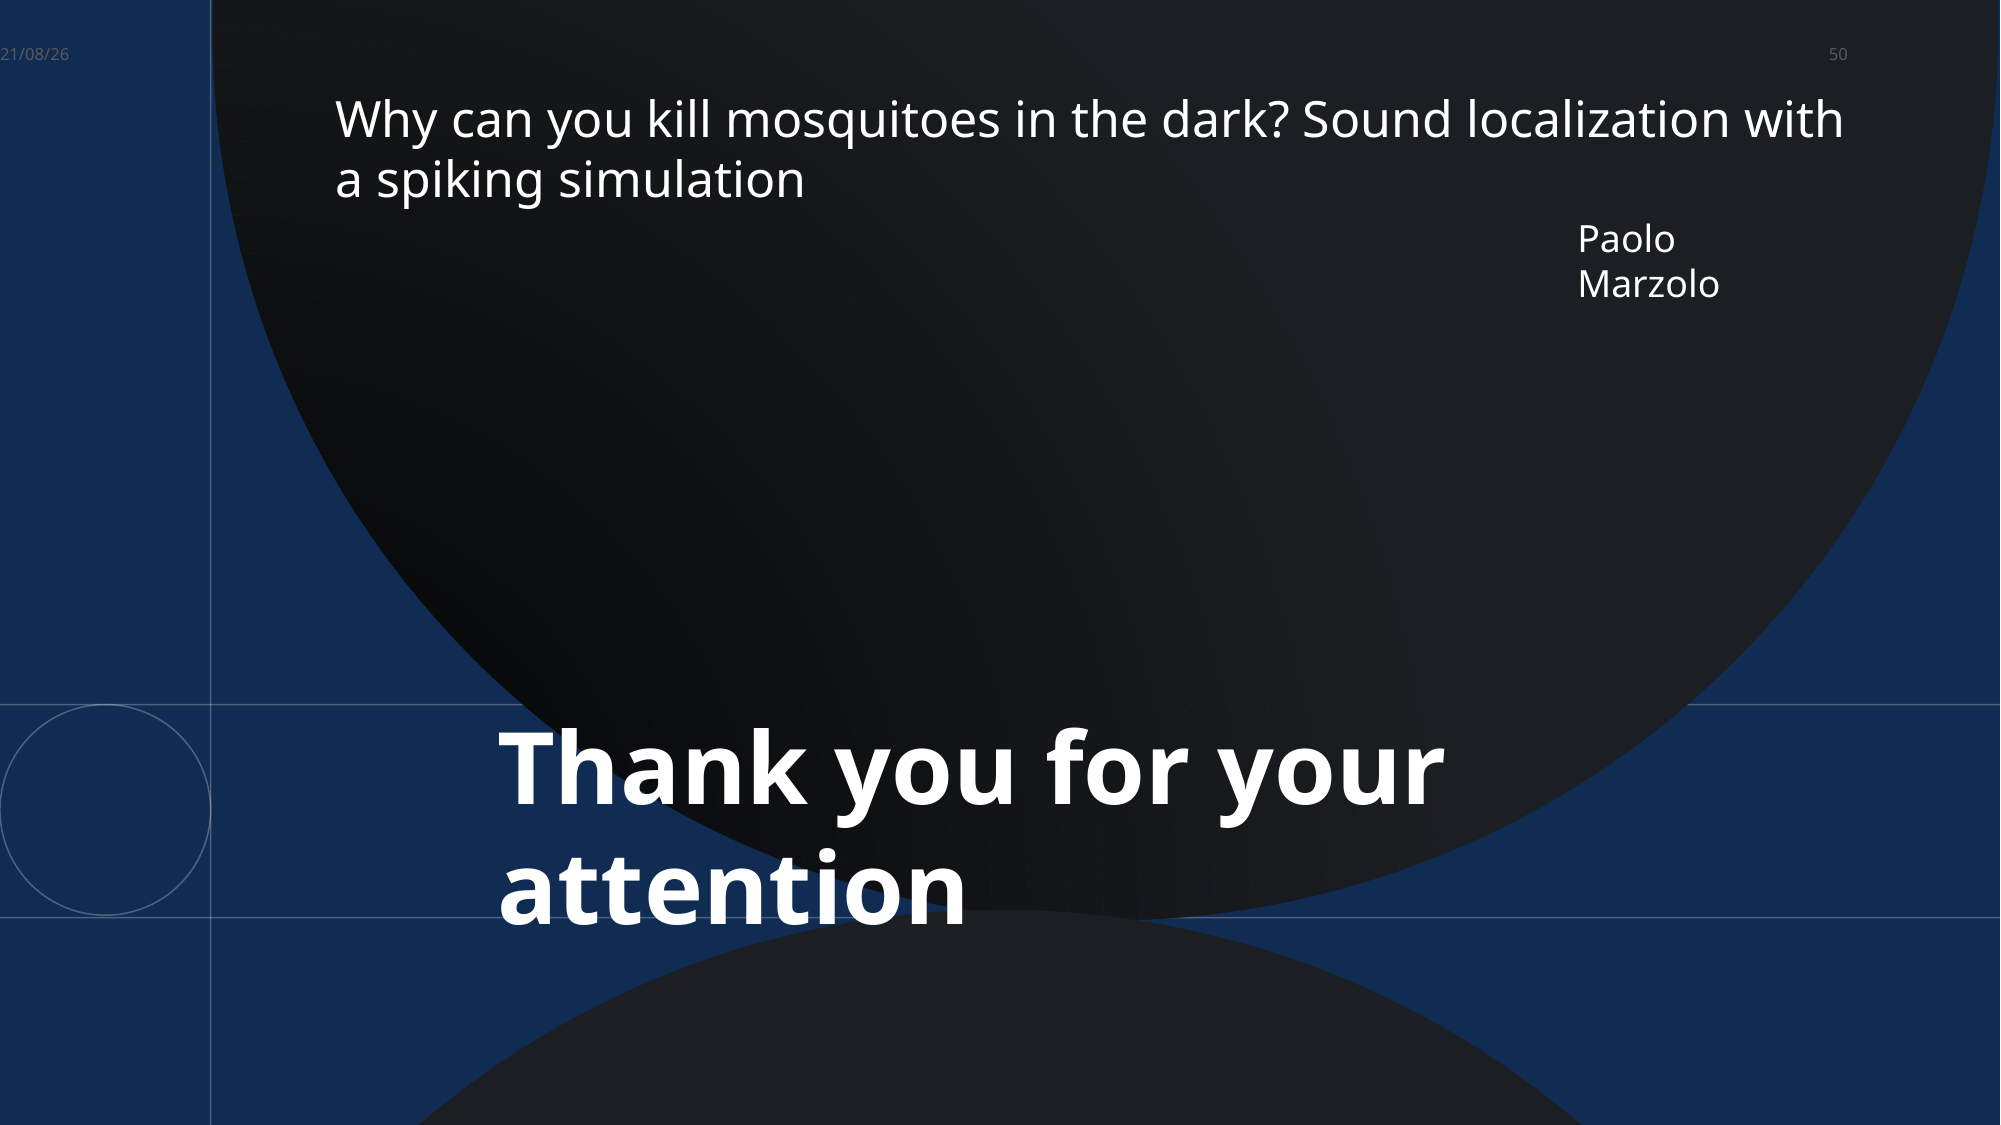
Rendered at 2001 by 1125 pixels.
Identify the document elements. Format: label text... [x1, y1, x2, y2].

title Thank you for your attention [497, 704, 1915, 918]
slide_number [0, 6, 335, 67]
footer Why can you kill mosquitoes in the dark? Sound localization with a spiking simulation [335, 6, 1887, 208]
slide_number [1828, 6, 2000, 67]
text_box Paolo Marzolo [1562, 207, 1841, 268]
